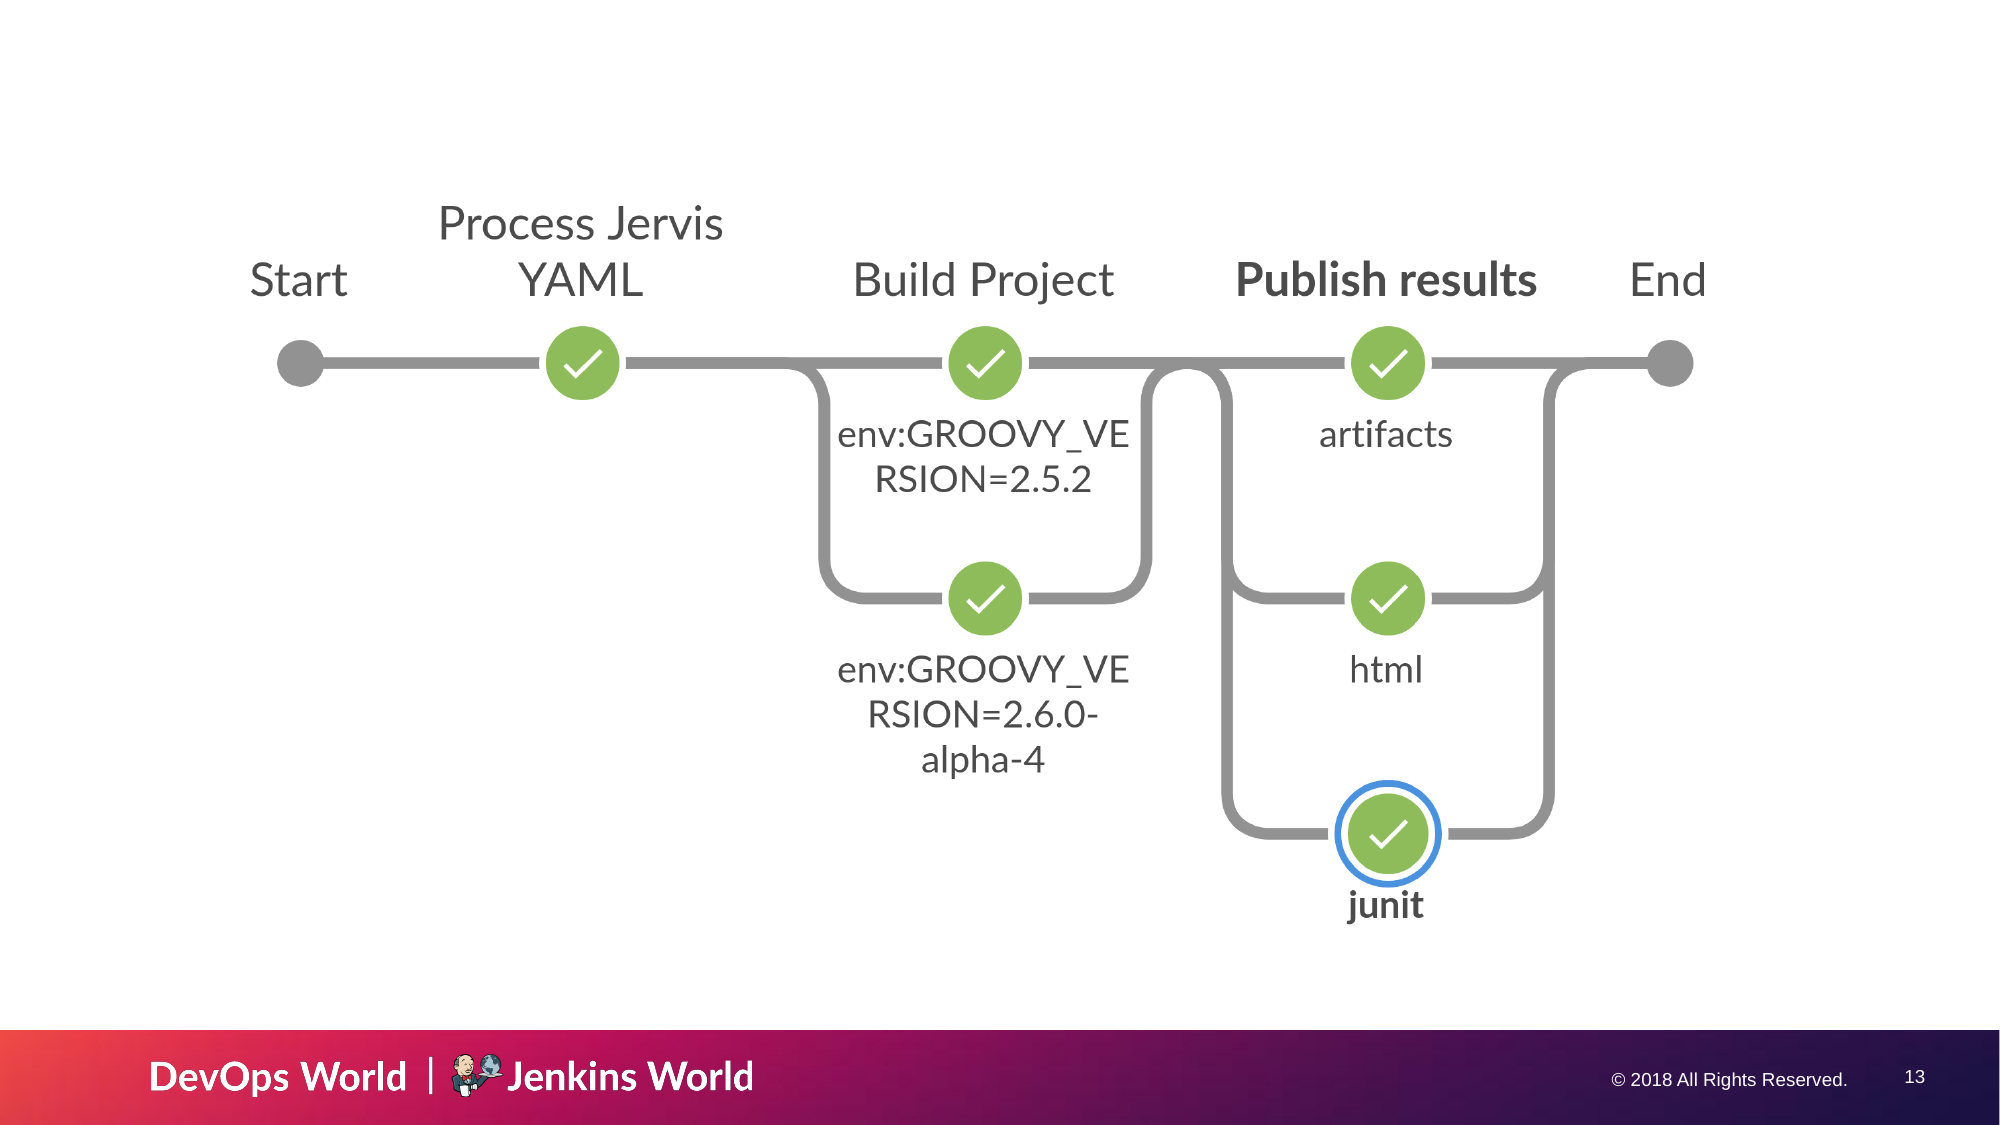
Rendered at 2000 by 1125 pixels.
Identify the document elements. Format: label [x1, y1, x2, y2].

picture [0, 1030, 2000, 1125]
picture [191, 137, 1808, 988]
